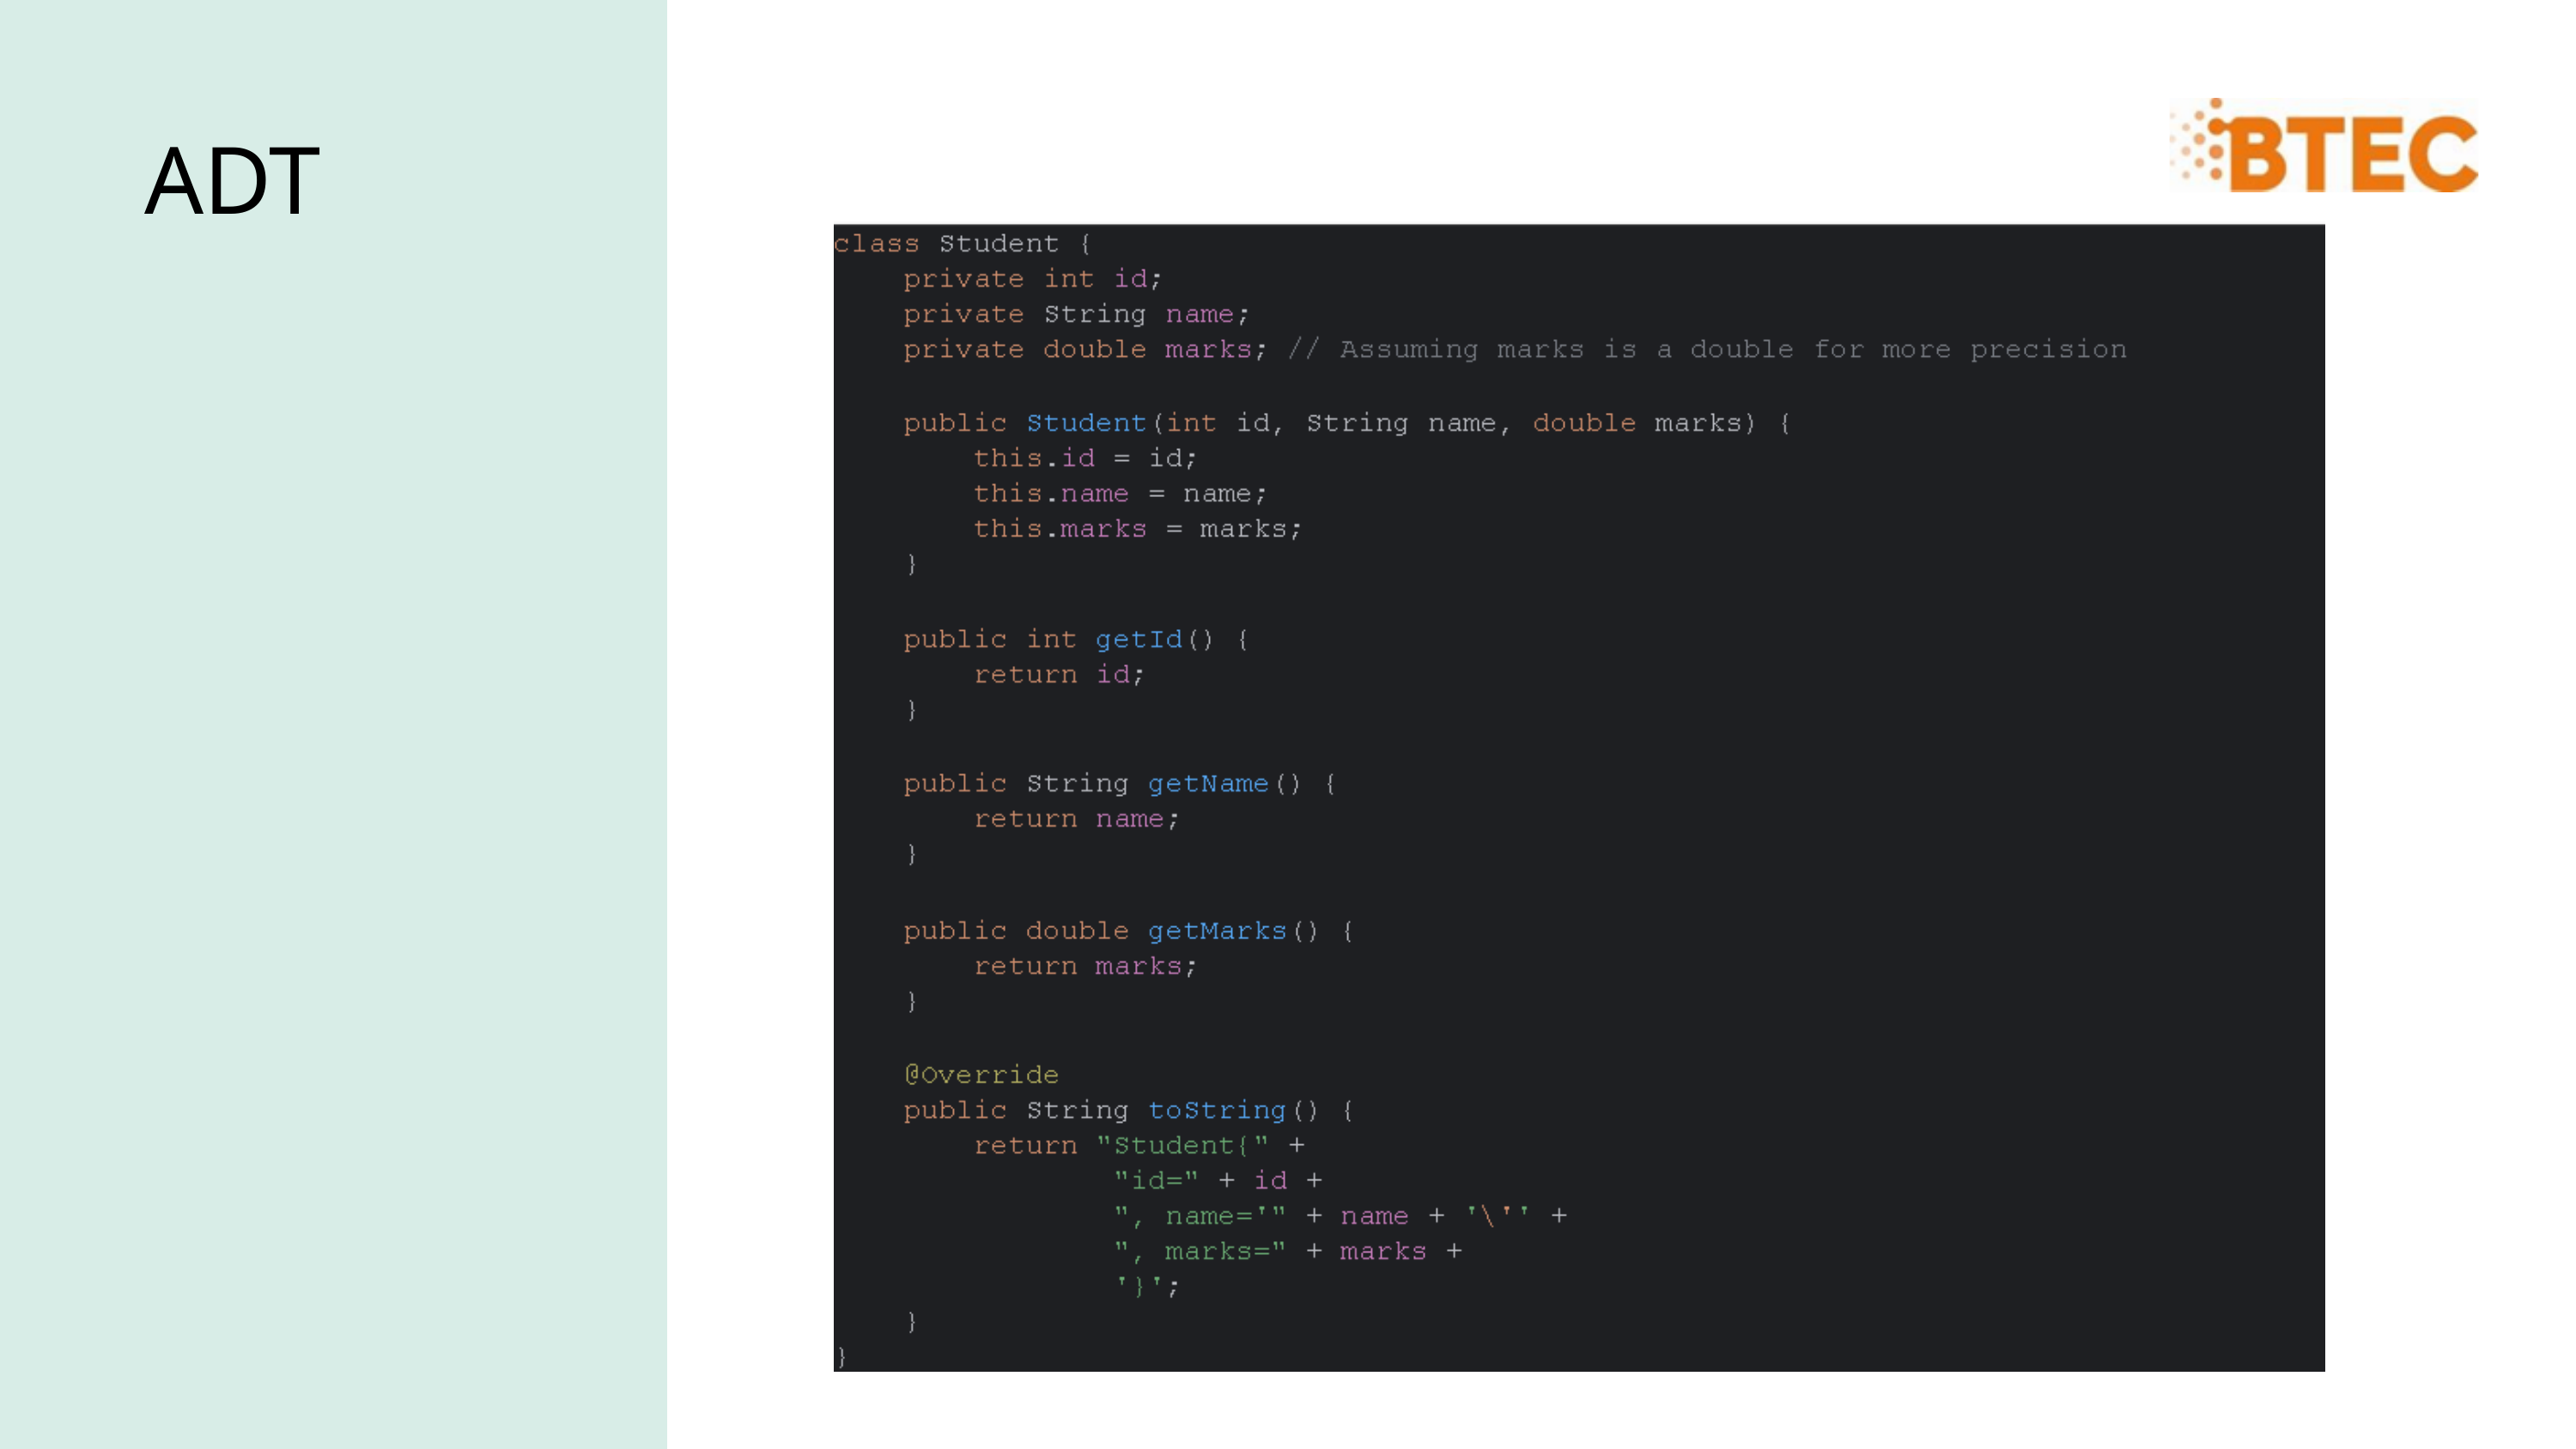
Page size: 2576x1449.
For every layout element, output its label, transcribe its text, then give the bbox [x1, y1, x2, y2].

picture [834, 221, 2325, 1372]
text_box [2169, 98, 2479, 192]
text_box [0, 0, 667, 1449]
text_box ADT [144, 102, 991, 222]
